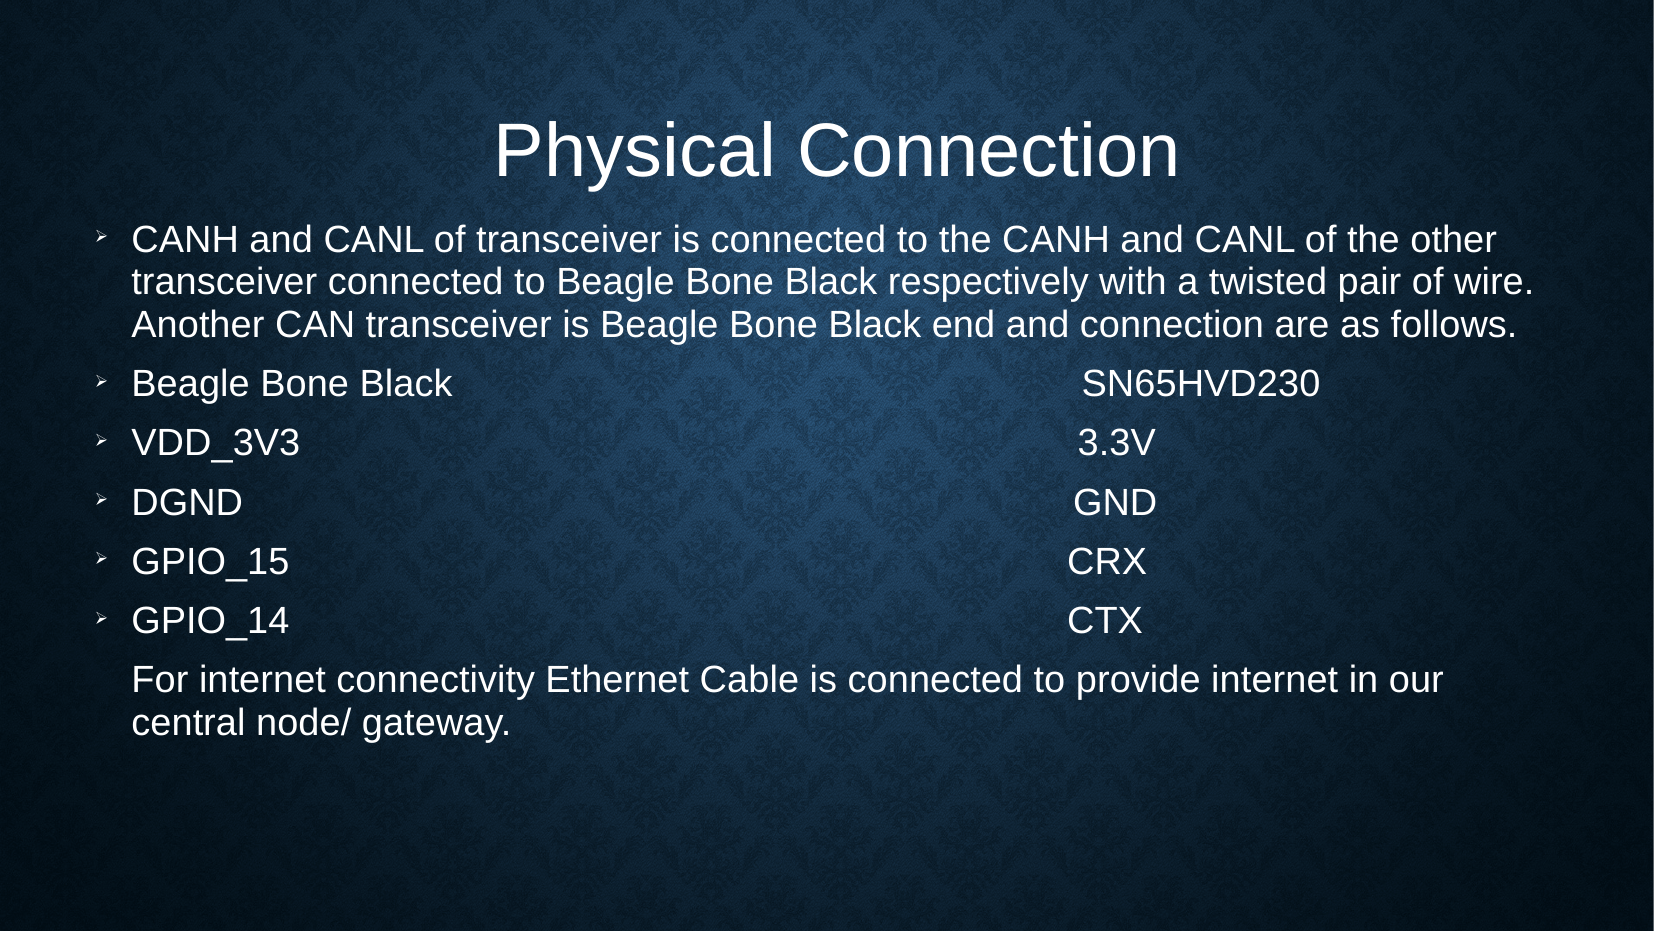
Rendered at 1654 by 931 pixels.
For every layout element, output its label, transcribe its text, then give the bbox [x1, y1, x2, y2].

picture [0, 0, 1654, 931]
title Physical Connection [147, 82, 1528, 217]
list CANH and CANL of transceiver is connected to the CANH and CANL of the other transceiver connected to Beagle Bone Black respectively with a twisted pair of wire. Another CAN transceiver is Beagle Bone Black end and connection are as follows. Beagle Bone Black SN65HVD230 VDD_3V3 3.3V DGND GND GPIO_15 CRX GPIO_14 CTX For internet connectivity Ethernet Cable is connected to provide internet in our central node/ gateway. [82, 217, 1571, 757]
